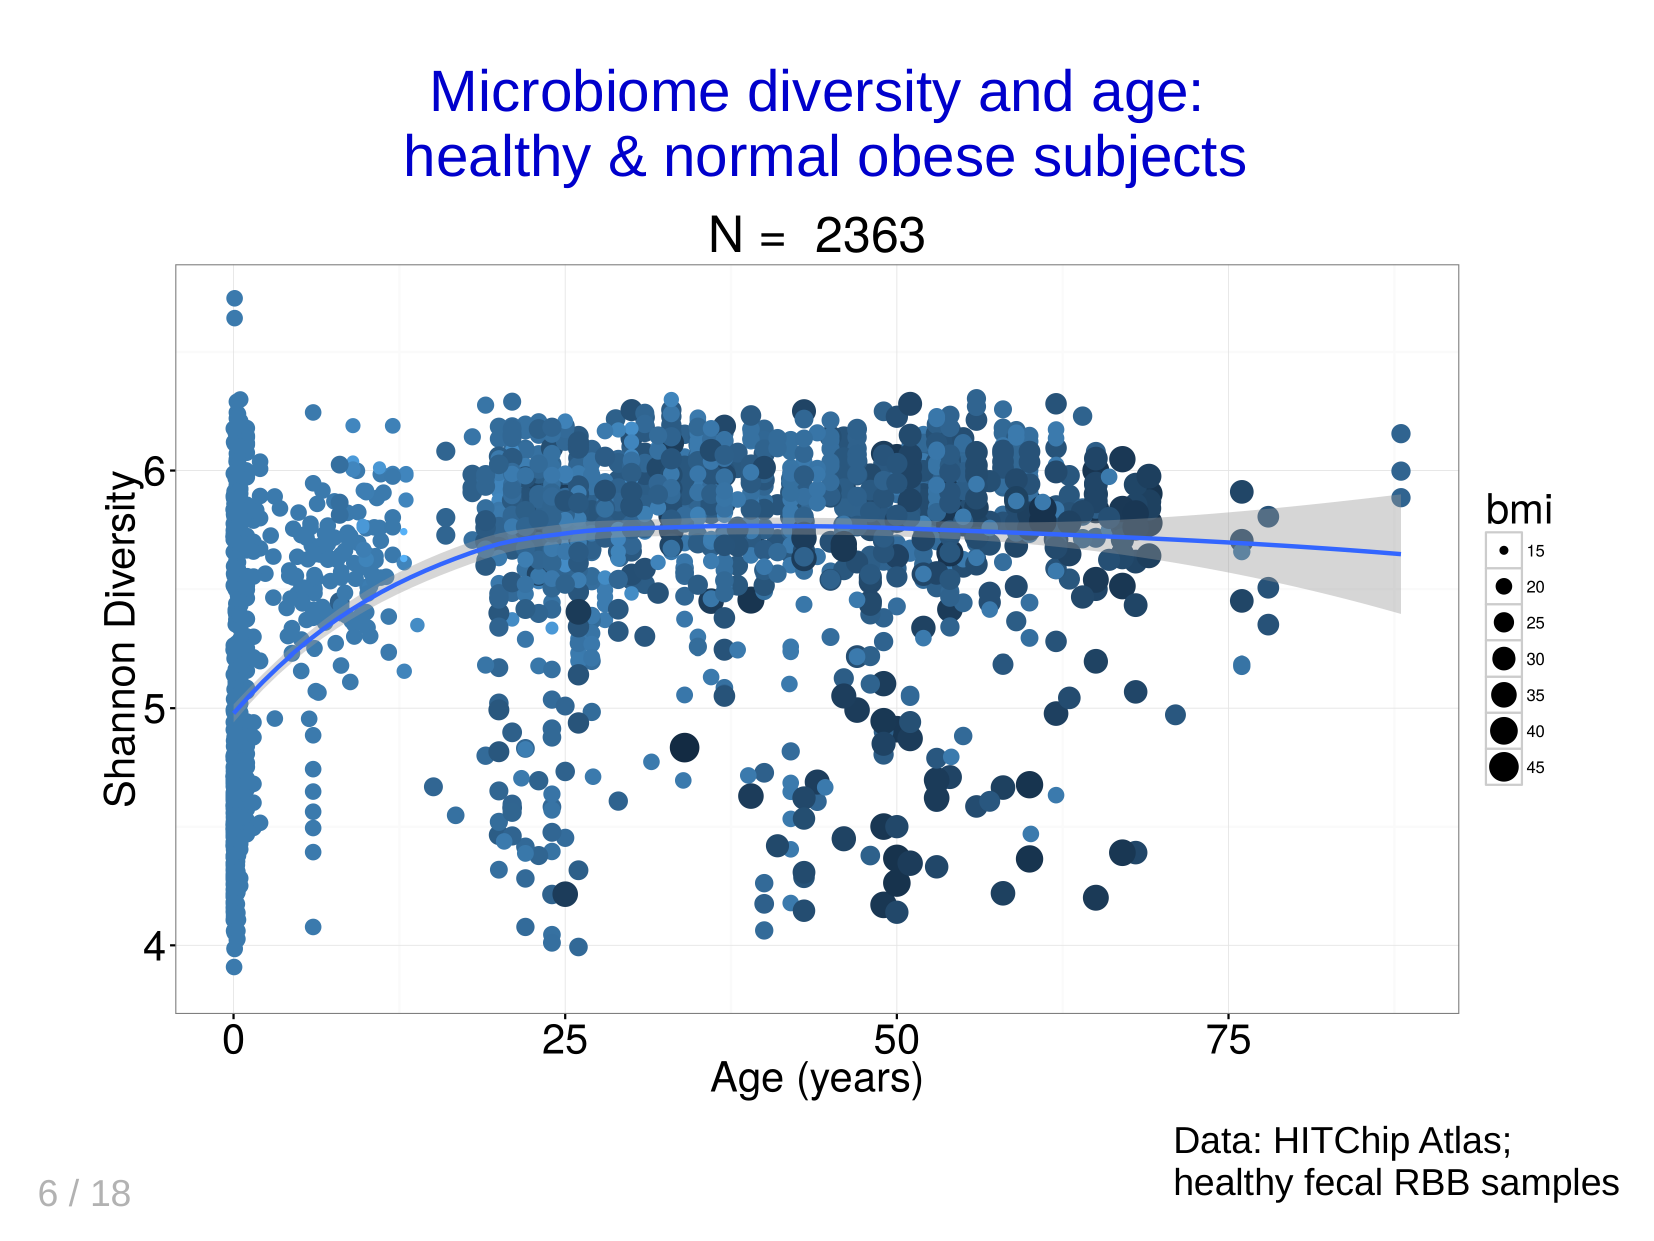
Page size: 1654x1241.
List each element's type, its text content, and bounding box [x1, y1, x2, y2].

text_box <number> / 18 [22, 1165, 276, 1222]
picture [90, 205, 1590, 1106]
text_box Data: HITChip Atlas; healthy fecal RBB samples [1158, 1112, 1639, 1221]
text_box Microbiome diversity and age: healthy & normal obese subjects [75, 50, 1578, 196]
